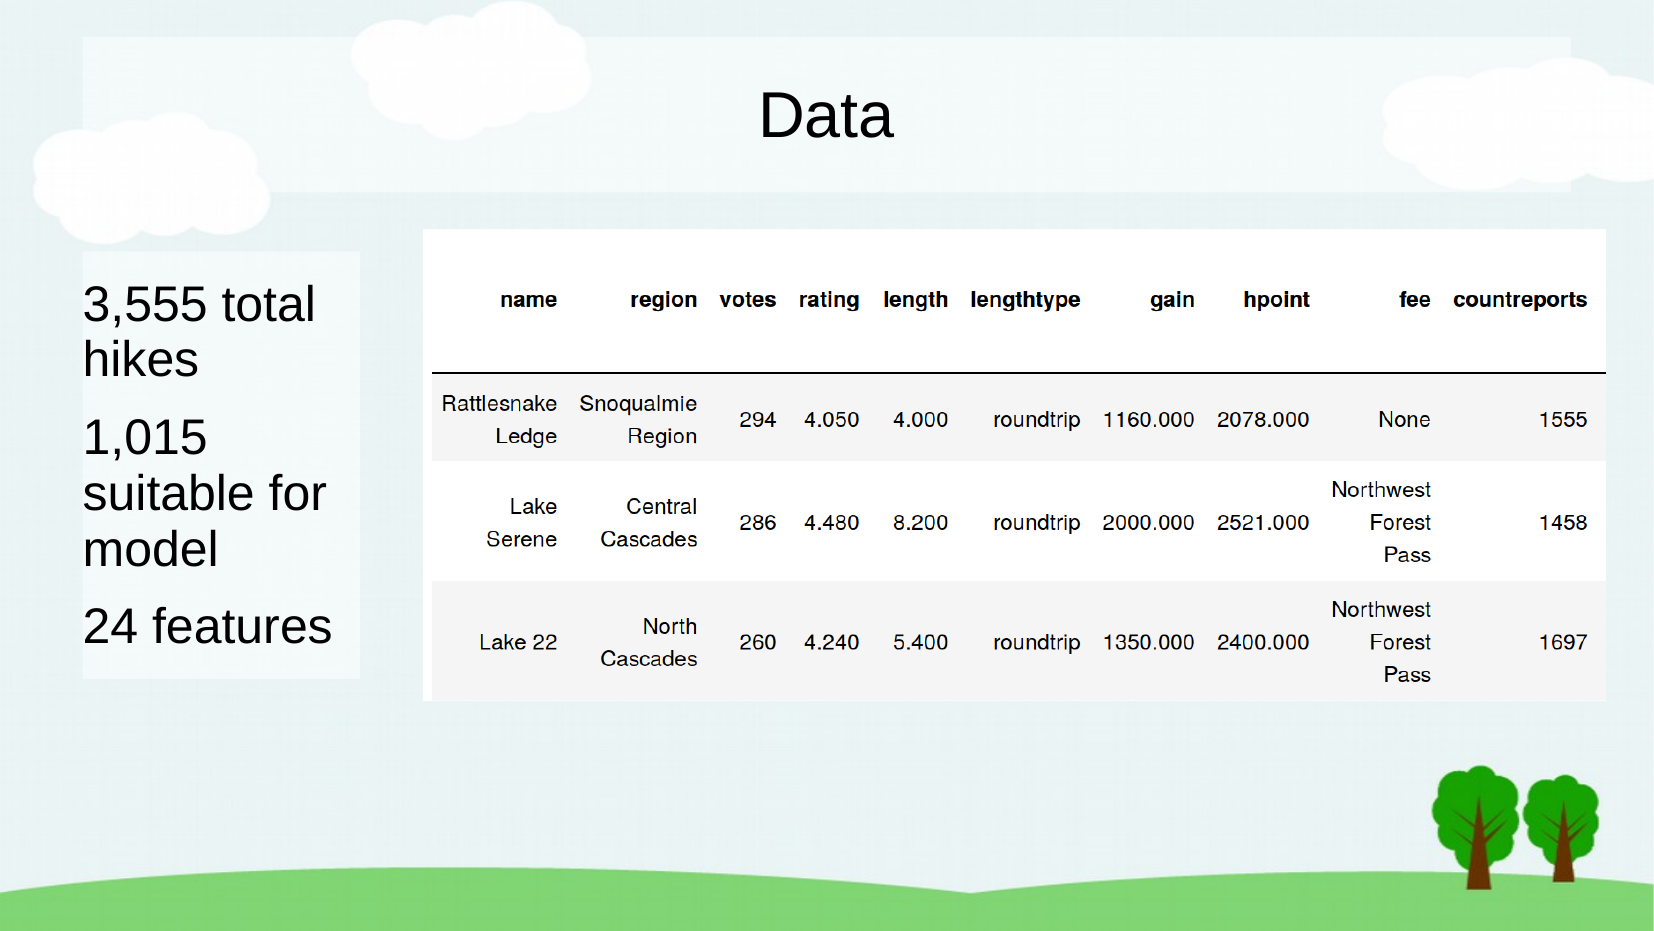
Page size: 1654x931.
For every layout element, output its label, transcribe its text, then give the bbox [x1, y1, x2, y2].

title Data [82, 37, 1571, 193]
list 3,555 total hikes 1,015 suitable for model 24 features [82, 251, 361, 679]
picture [0, 0, 1654, 931]
